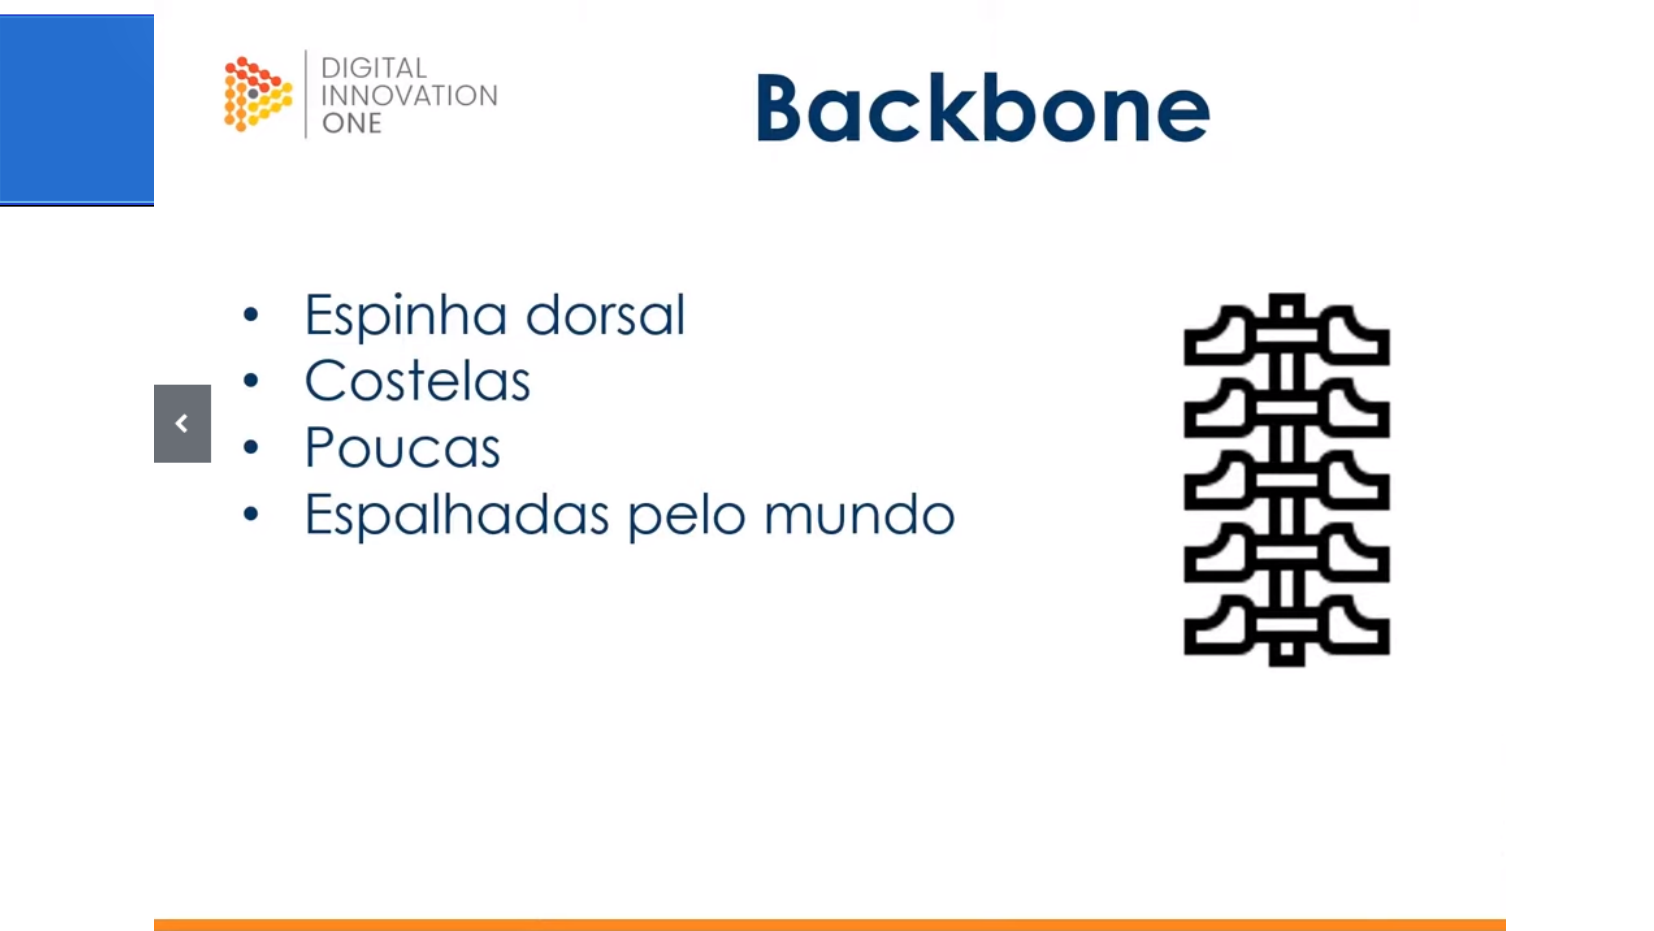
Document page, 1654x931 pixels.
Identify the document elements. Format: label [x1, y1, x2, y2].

picture [154, 0, 1506, 931]
